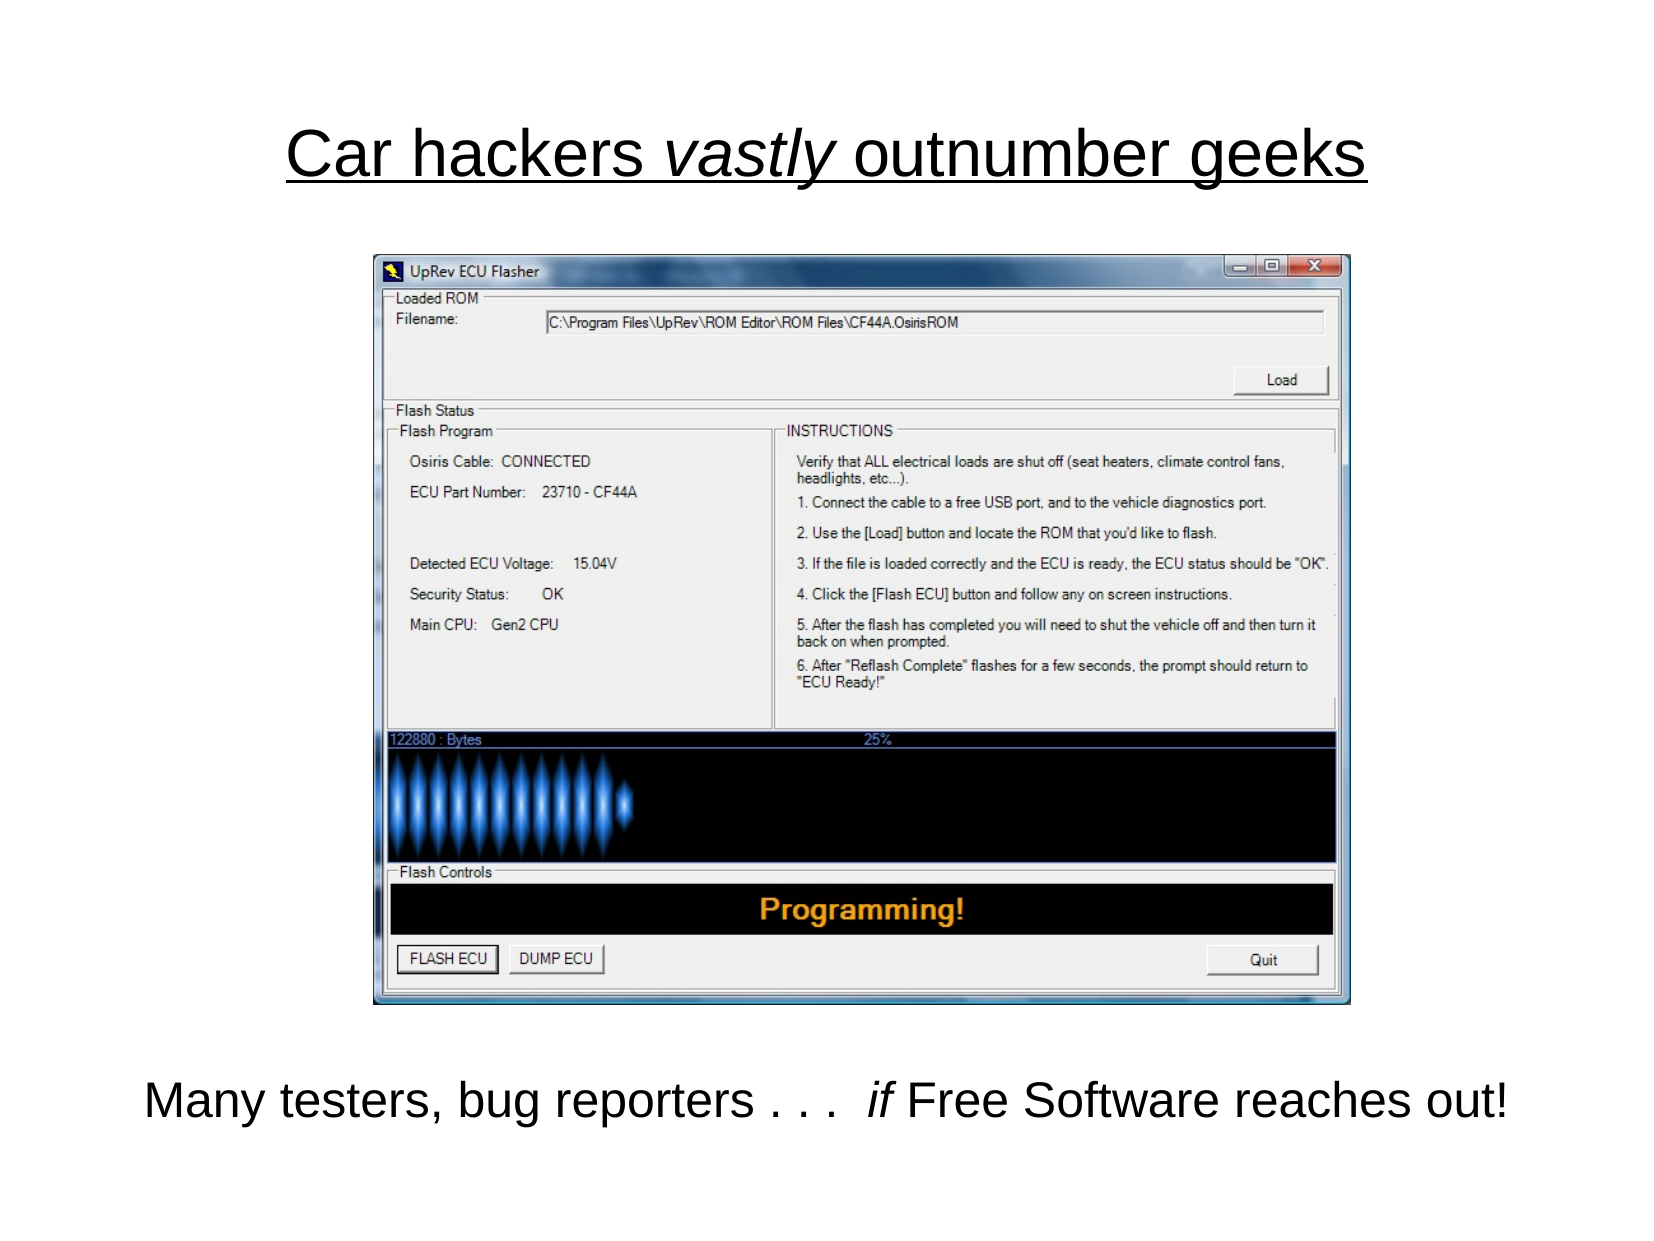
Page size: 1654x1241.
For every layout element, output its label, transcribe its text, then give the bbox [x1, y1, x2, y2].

text_box Many testers, bug reporters . . . if Free Software reaches out! [128, 1065, 1525, 1136]
title Car hackers vastly outnumber geeks [82, 49, 1571, 257]
picture [373, 254, 1351, 1006]
